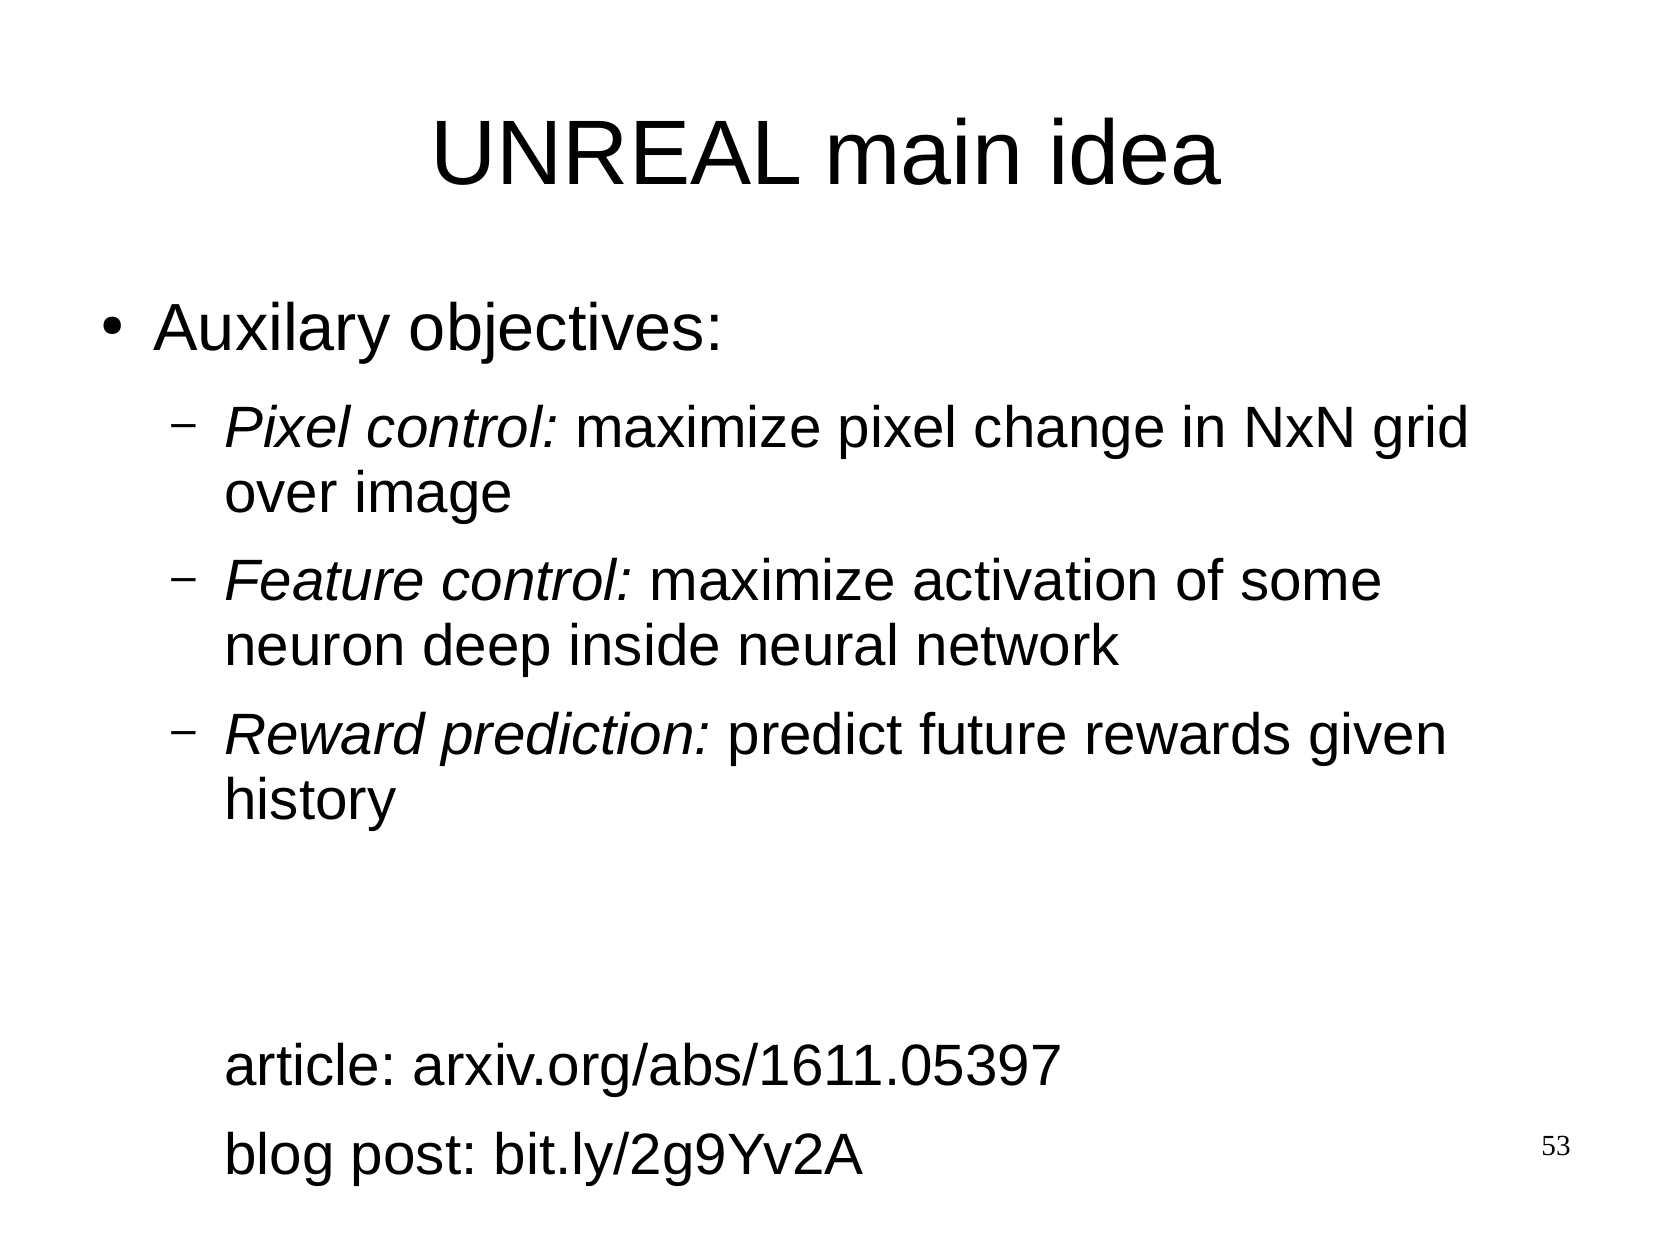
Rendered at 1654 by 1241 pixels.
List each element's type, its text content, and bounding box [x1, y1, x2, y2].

list Auxilary objectives: Pixel control: maximize pixel change in NxN grid over image Feature control: maximize activation of some neuron deep inside neural network Reward prediction: predict future rewards given history article: arxiv.org/abs/1611.05397 blog post: bit.ly/2g9Yv2A [82, 290, 1571, 1241]
title UNREAL main idea [82, 49, 1571, 257]
